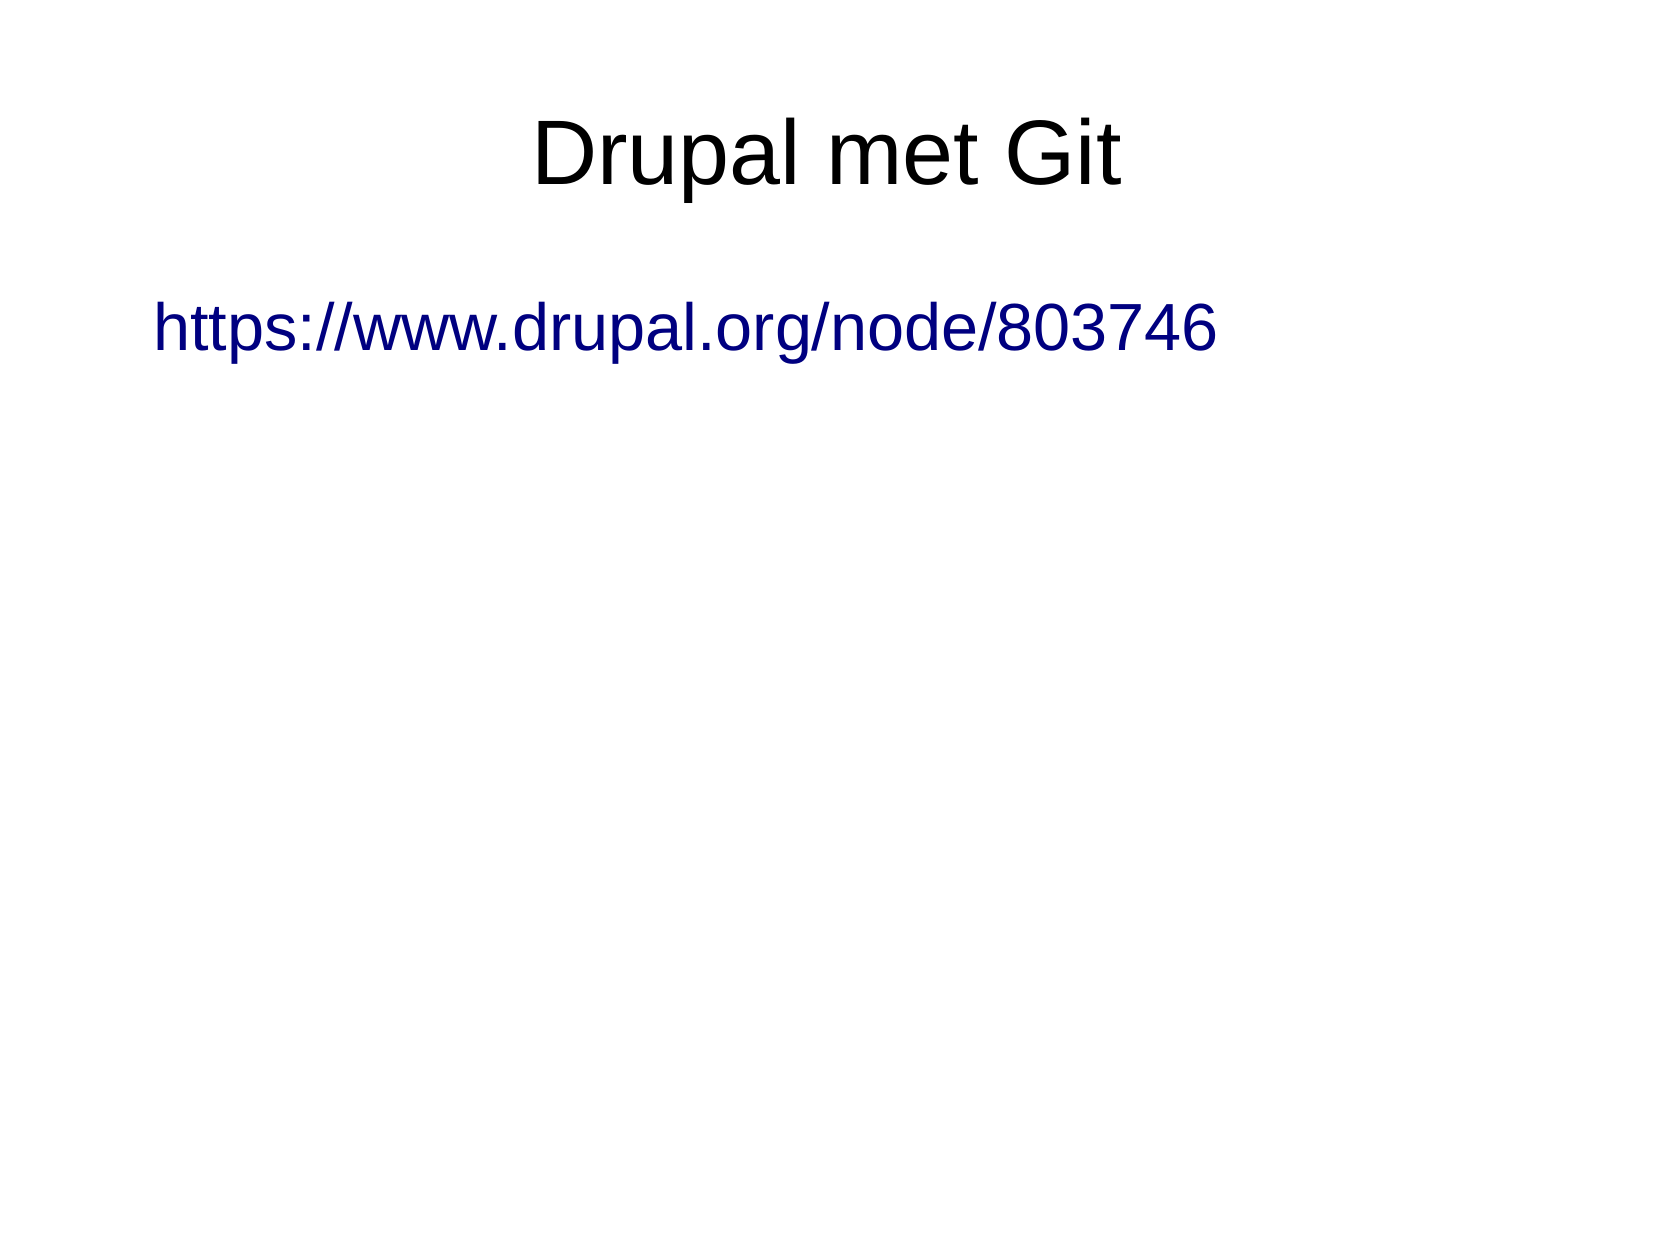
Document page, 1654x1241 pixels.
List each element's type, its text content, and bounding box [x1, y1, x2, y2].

list https://www.drupal.org/node/803746 [82, 290, 1571, 1010]
title Drupal met Git [82, 49, 1571, 257]
